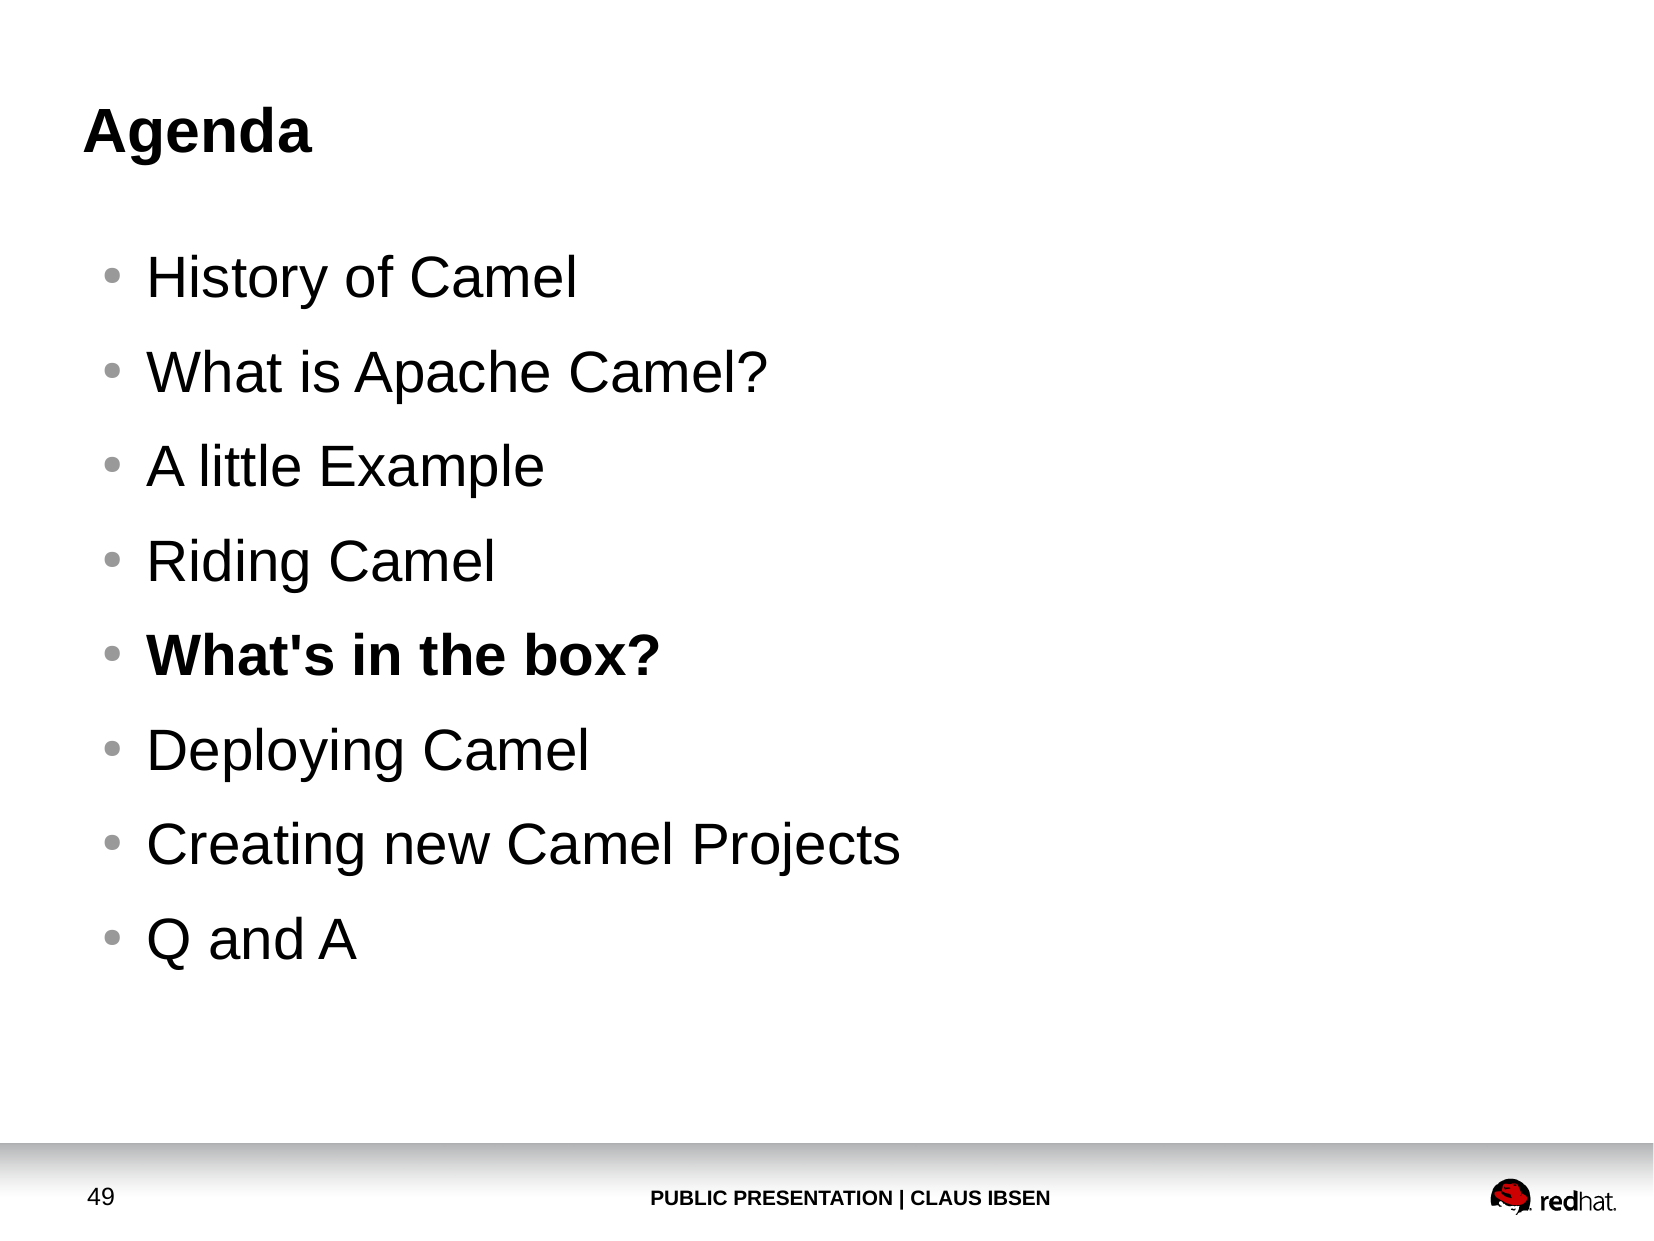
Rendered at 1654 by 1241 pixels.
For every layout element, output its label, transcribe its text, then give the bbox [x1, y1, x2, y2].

list History of Camel What is Apache Camel? A little Example Riding Camel What's in the box? Deploying Camel Creating new Camel Projects Q and A [86, 244, 1576, 1039]
picture [0, 1143, 1654, 1241]
title Agenda [82, 37, 1571, 226]
